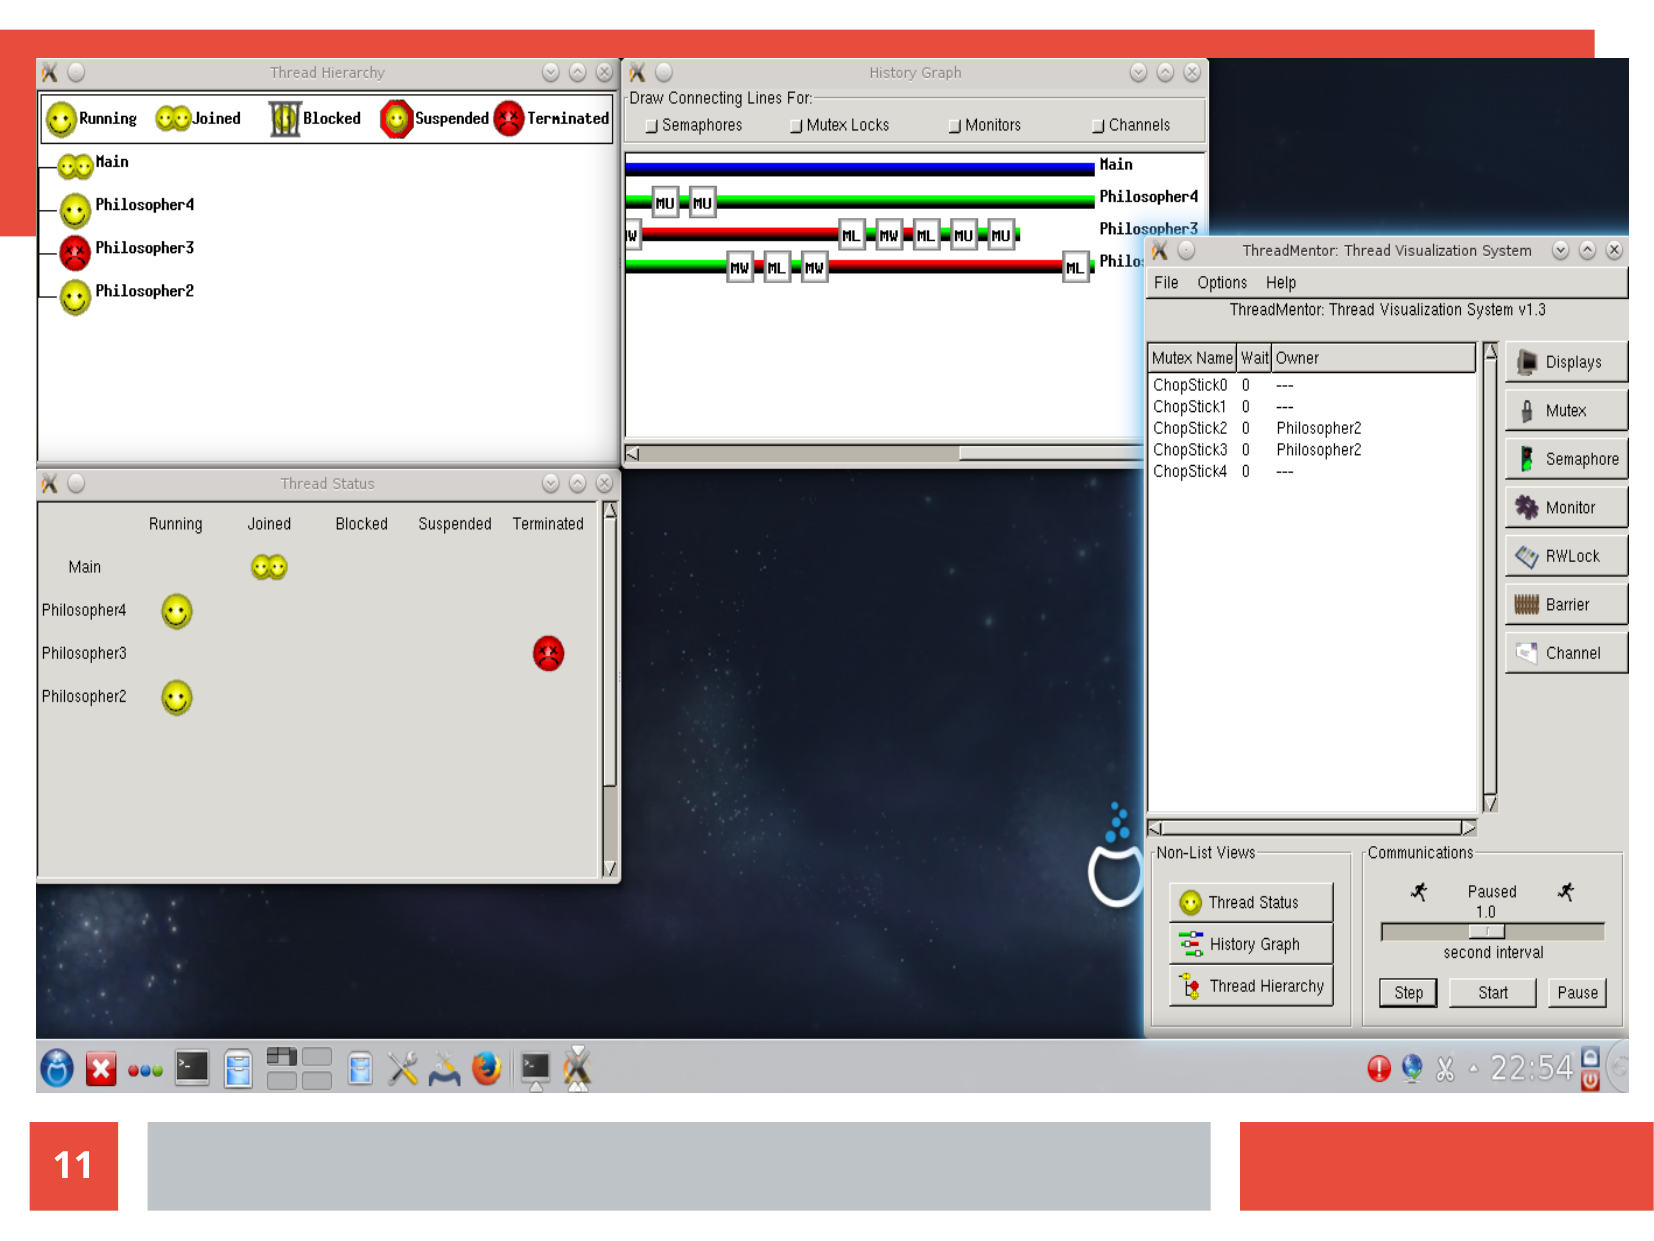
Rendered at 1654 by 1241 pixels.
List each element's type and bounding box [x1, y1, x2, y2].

text_box [29, 1122, 119, 1211]
picture [36, 59, 1629, 1093]
